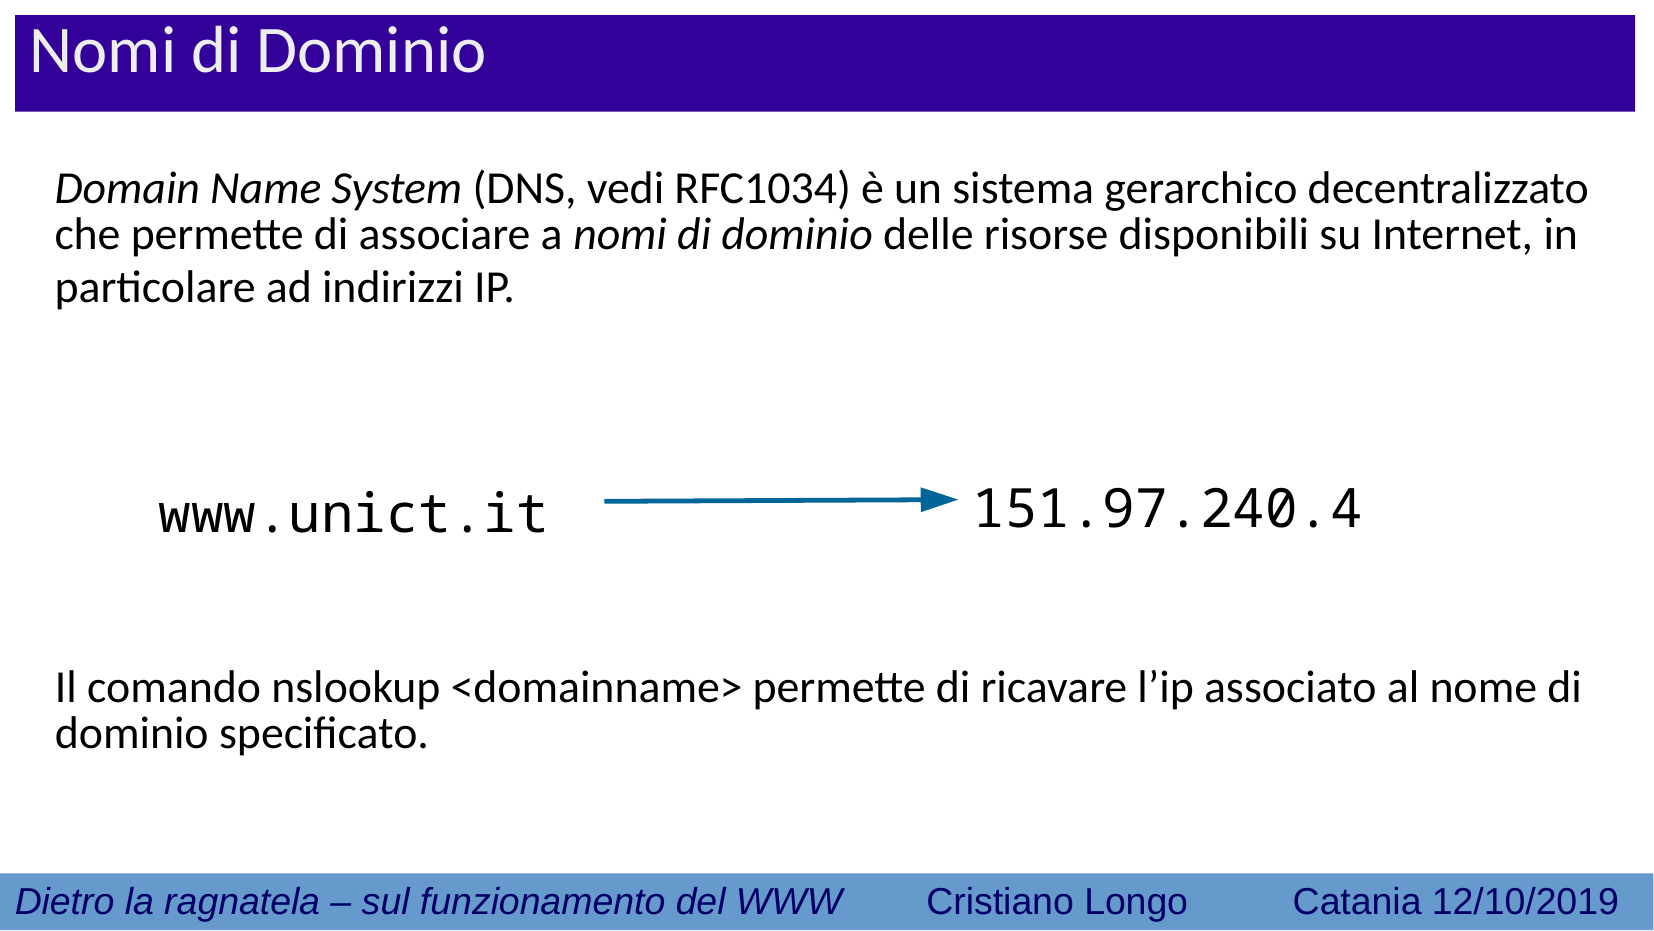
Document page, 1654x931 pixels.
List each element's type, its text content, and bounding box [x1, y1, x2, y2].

text_box Domain Name System (DNS, vedi RFC1034) è un sistema gerarchico decentralizzato che permette di associare a nomi di dominio delle risorse disponibili su Internet, in particolare ad indirizzi IP. [39, 161, 1616, 345]
text_box 151.97.240.4 [958, 461, 1378, 531]
text_box www.unict.it [144, 467, 565, 537]
text_box Il comando nslookup <domainname> permette di ricavare l’ip associato al nome di dominio specificato. [40, 660, 1623, 844]
text_box Nomi di Dominio [15, 15, 1636, 112]
text_box Dietro la ragnatela – sul funzionamento del WWW Cristiano Longo Catania 12/10/2019 [0, 873, 1654, 931]
